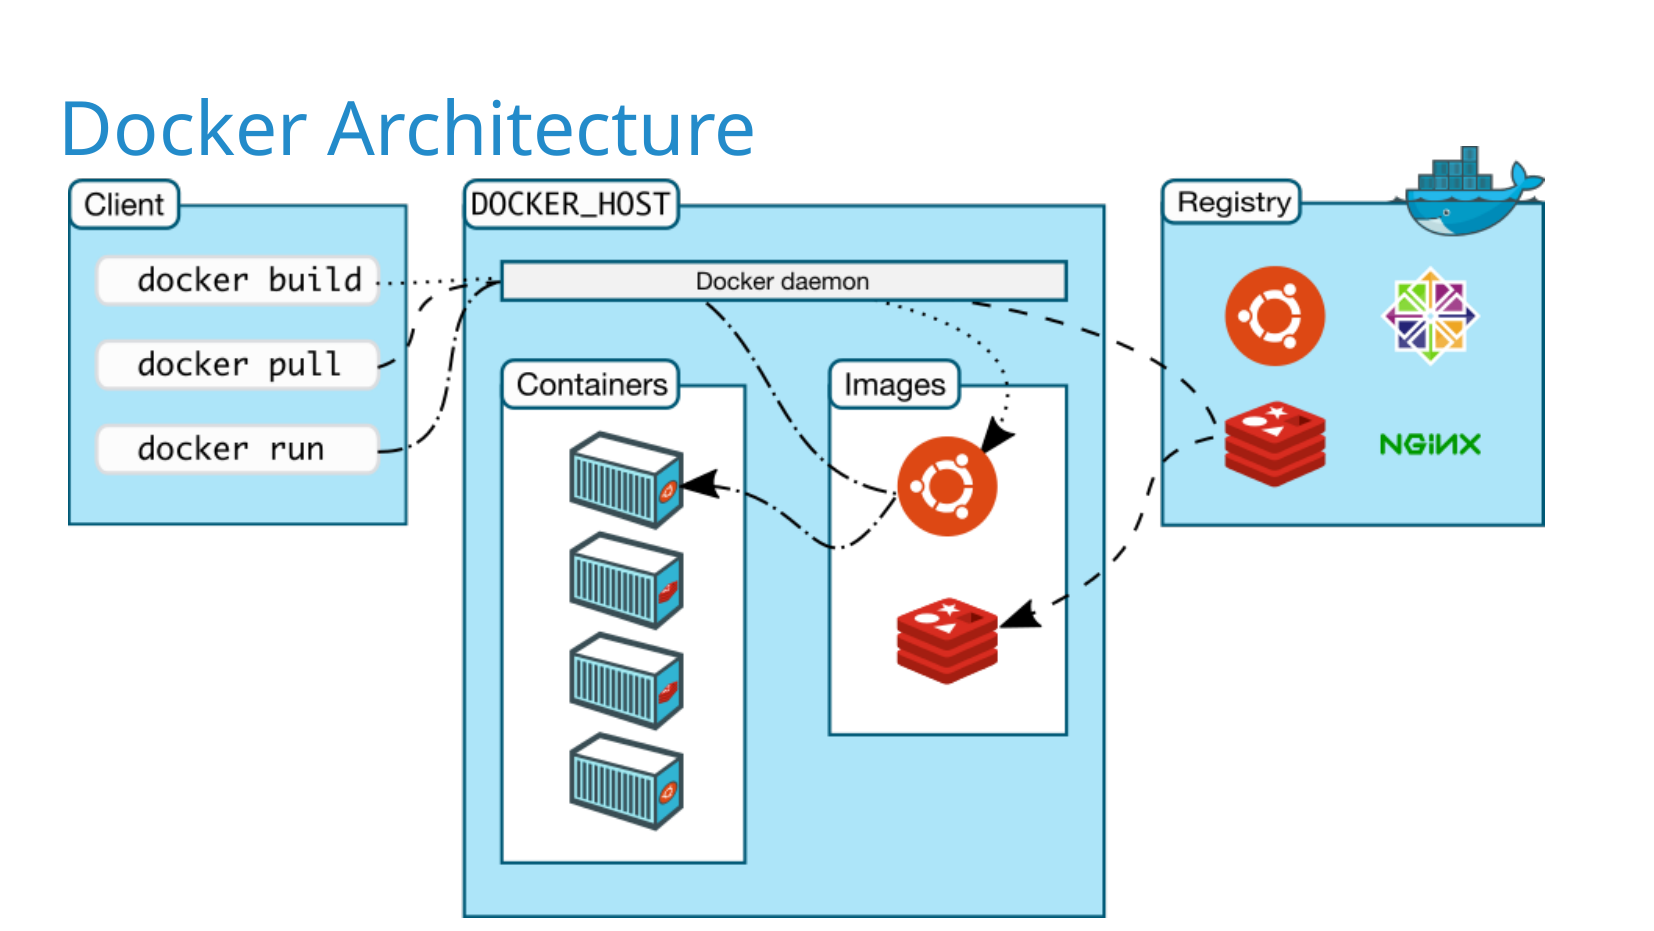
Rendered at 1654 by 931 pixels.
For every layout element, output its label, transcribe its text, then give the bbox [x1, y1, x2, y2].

picture [68, 146, 1545, 918]
title Docker Architecture [59, 59, 1595, 178]
